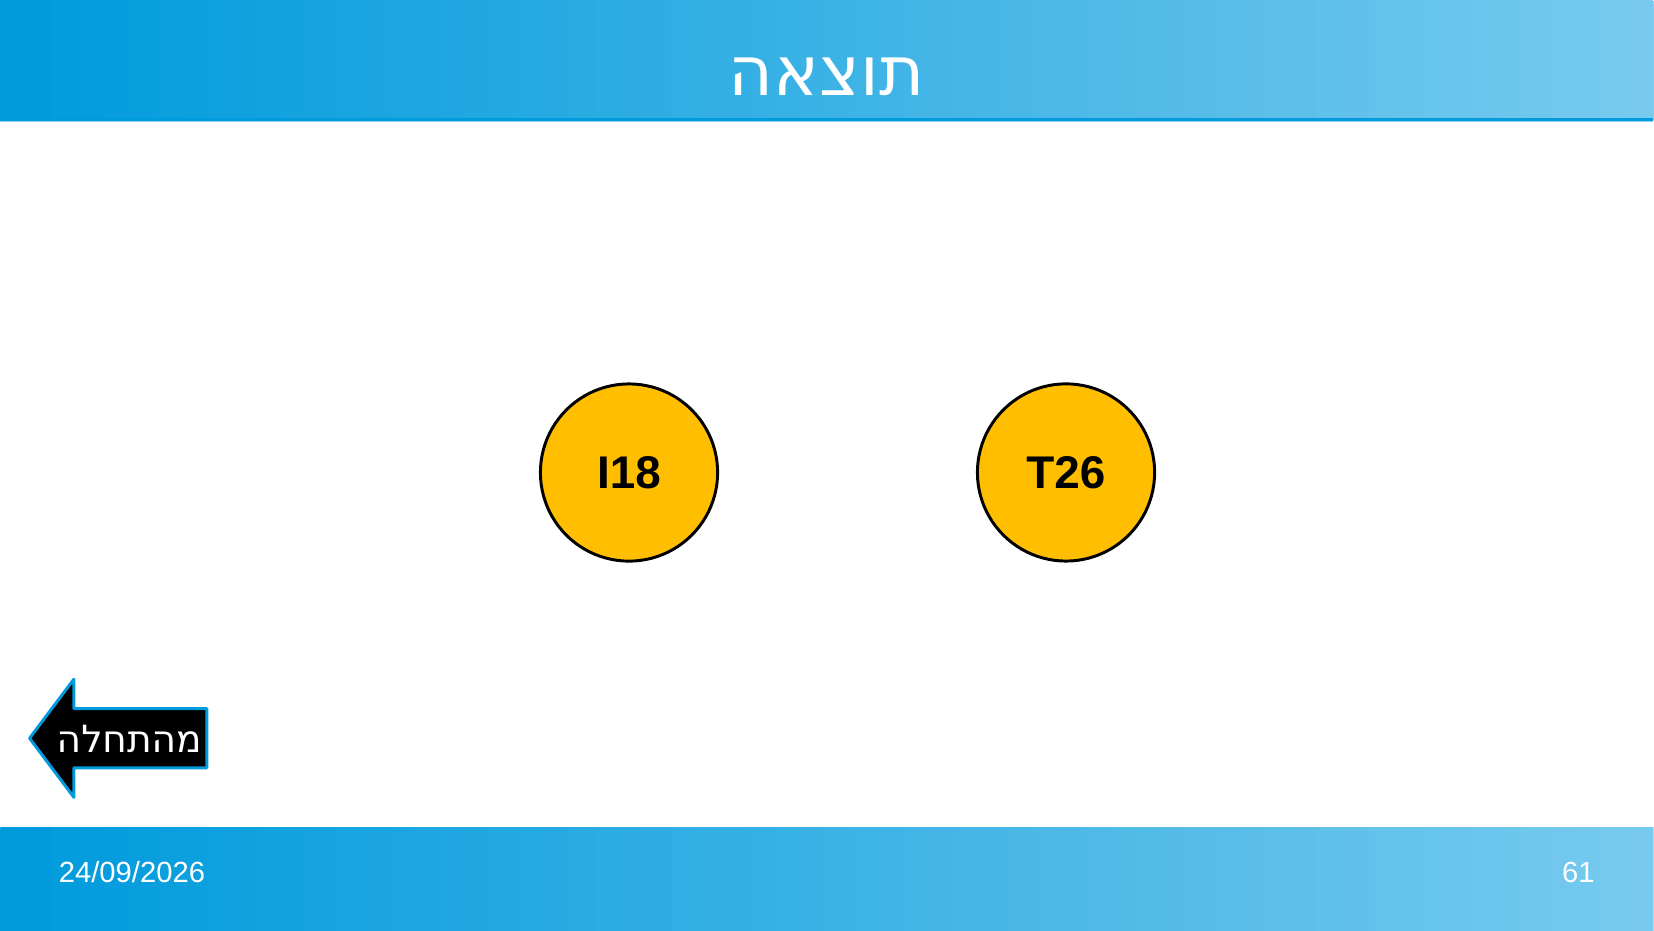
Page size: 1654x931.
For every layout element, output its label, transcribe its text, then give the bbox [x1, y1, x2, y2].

text_box I18 [540, 383, 718, 562]
title תוצאה [59, 21, 1595, 116]
text_box מהתחלה [29, 679, 207, 798]
text_box T26 [977, 383, 1155, 562]
